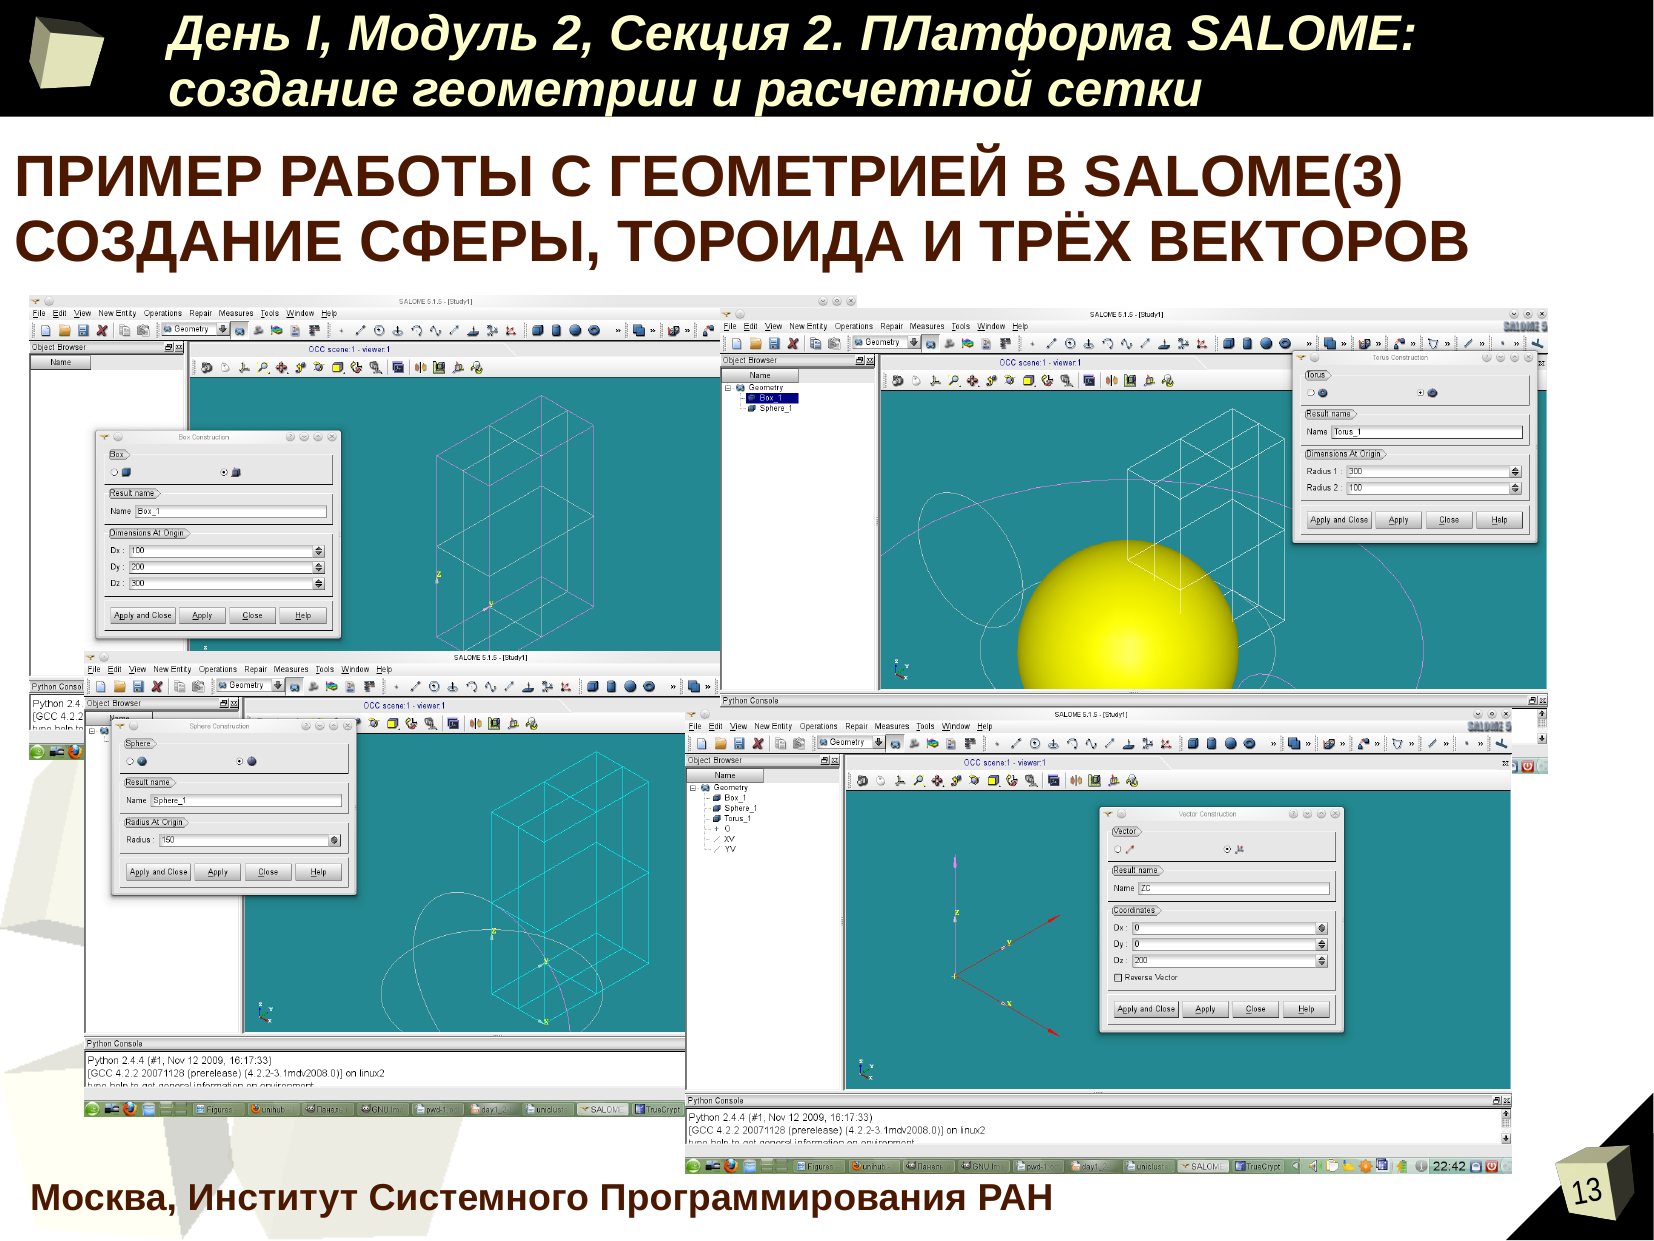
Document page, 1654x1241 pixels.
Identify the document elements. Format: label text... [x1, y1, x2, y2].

picture [0, 295, 1548, 1241]
text_box ПРИМЕР РАБОТЫ С ГЕОМЕТРИЕЙ В SALOME(3) СОЗДАНИЕ СФЕРЫ, ТОРОИДА И ТРЁХ ВЕКТОРОВ [0, 135, 1654, 281]
picture [464, 1193, 472, 1198]
